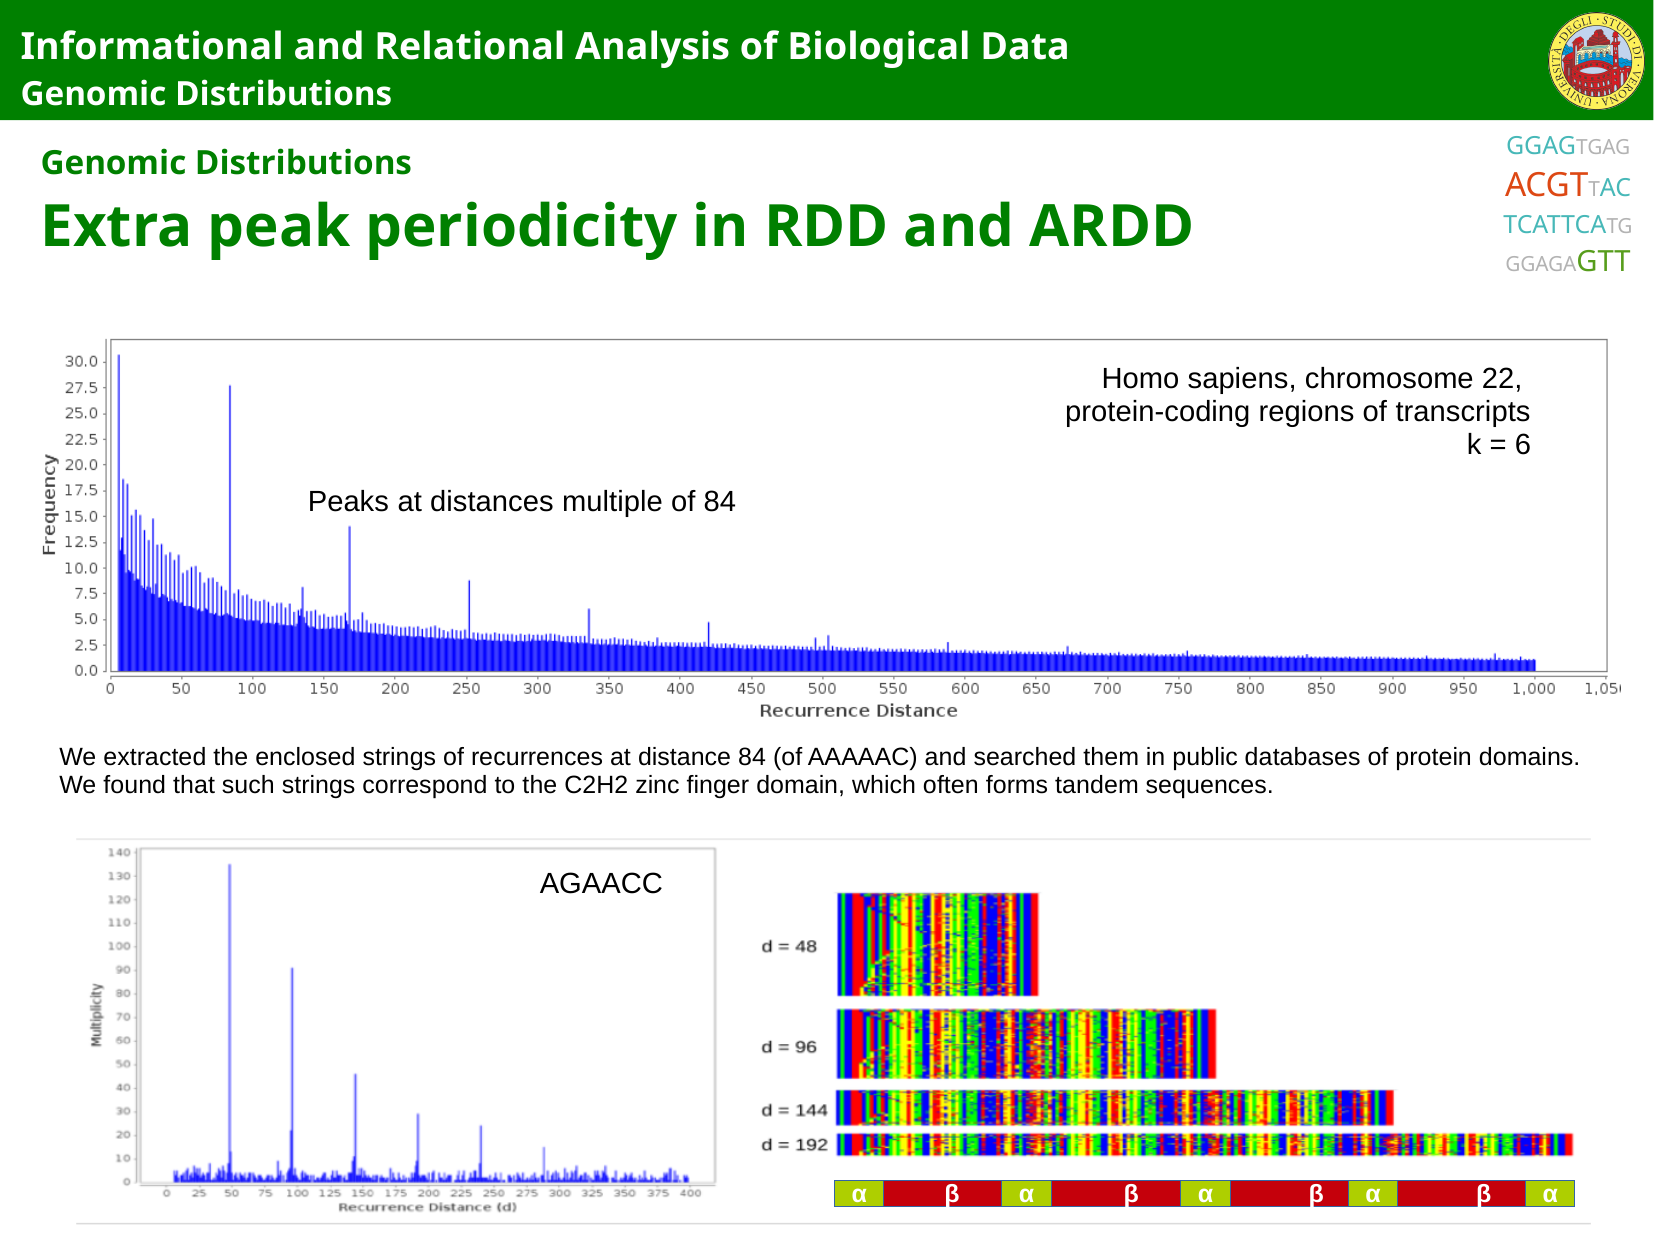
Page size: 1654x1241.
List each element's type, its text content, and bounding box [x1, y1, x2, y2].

text_box AGAACC [525, 859, 706, 908]
text_box α [834, 1180, 884, 1207]
text_box β [1481, 1186, 1487, 1200]
text_box Informational and Relational Analysis of Biological Data Genomic Distributions [5, 11, 1417, 116]
text_box Homo sapiens, chromosome 22, protein-coding regions of transcripts k = 6 [1050, 355, 1560, 469]
text_box β [1052, 1180, 1180, 1207]
text_box β [1313, 1186, 1319, 1200]
text_box GGAGTGAGACGTTACTCATTCATGGGAGAGTT [1485, 121, 1651, 263]
text_box α [1001, 1180, 1052, 1207]
text_box α [1180, 1180, 1231, 1207]
text_box Genomic Distributions Extra peak periodicity in RDD and ARDD [25, 131, 1621, 327]
text_box α [1525, 1180, 1575, 1207]
picture [1548, 12, 1645, 110]
picture [25, 327, 1621, 1241]
text_box Peaks at distances multiple of 84 [293, 477, 781, 525]
text_box β [1398, 1180, 1525, 1207]
text_box α [1348, 1180, 1398, 1207]
text_box β [884, 1180, 1001, 1207]
text_box β [949, 1186, 955, 1200]
text_box [0, 0, 1654, 121]
text_box β [1128, 1186, 1134, 1200]
text_box β [1231, 1180, 1348, 1207]
